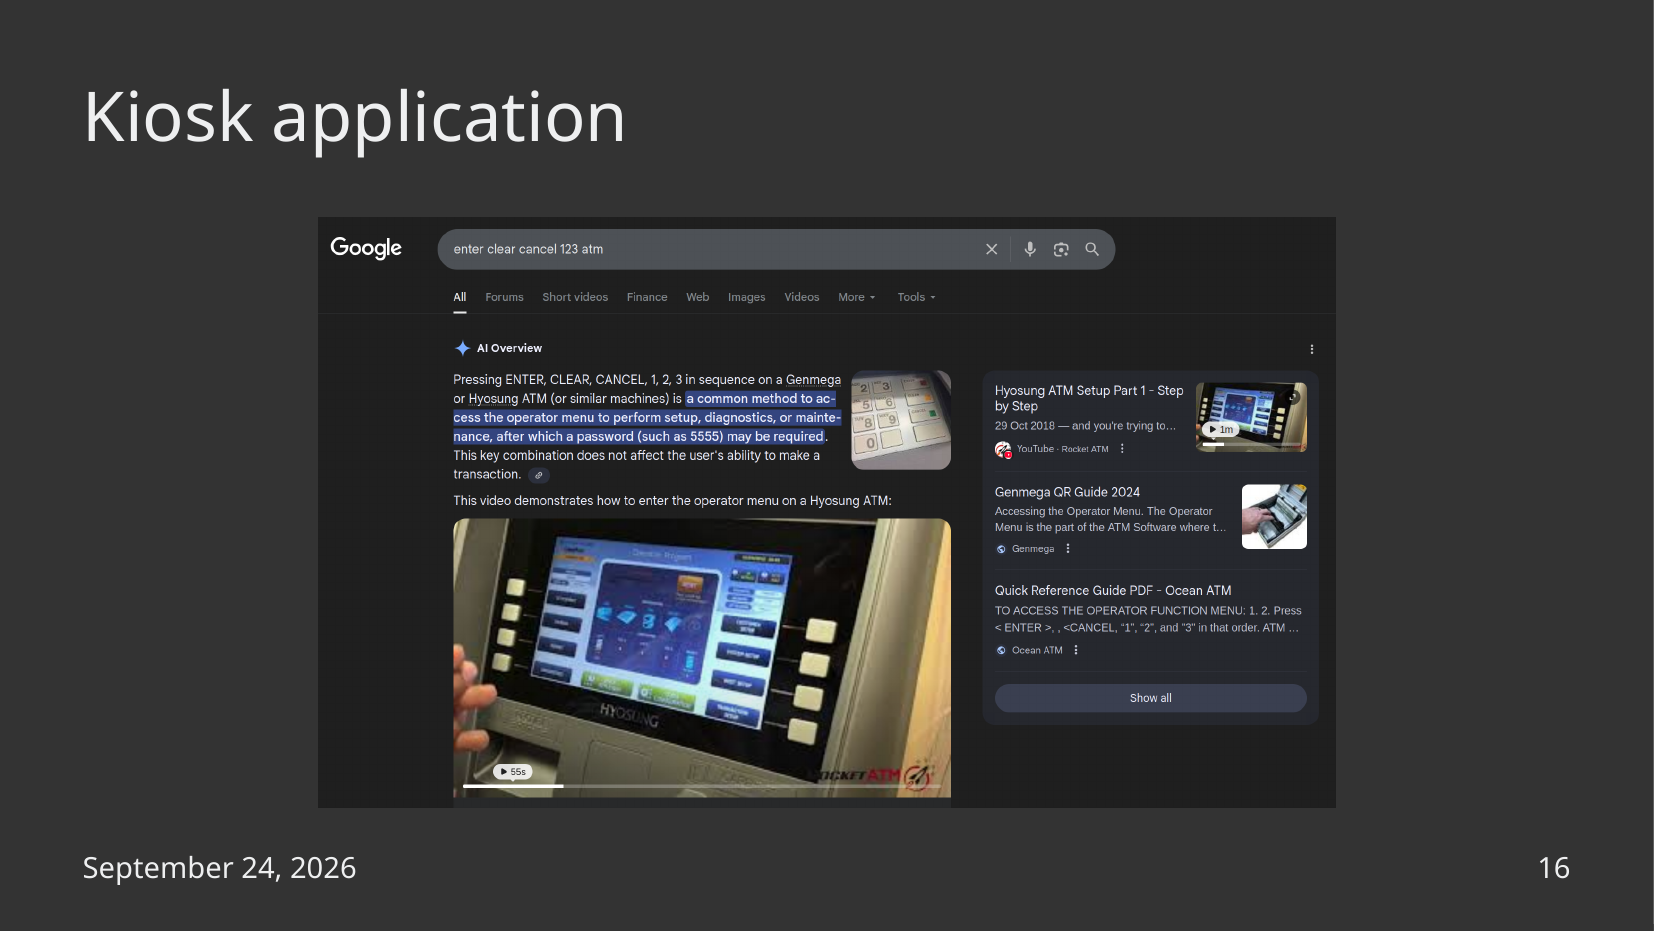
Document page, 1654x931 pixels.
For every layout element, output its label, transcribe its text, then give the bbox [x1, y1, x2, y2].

title Kiosk application [82, 36, 1571, 193]
picture [318, 217, 1336, 808]
